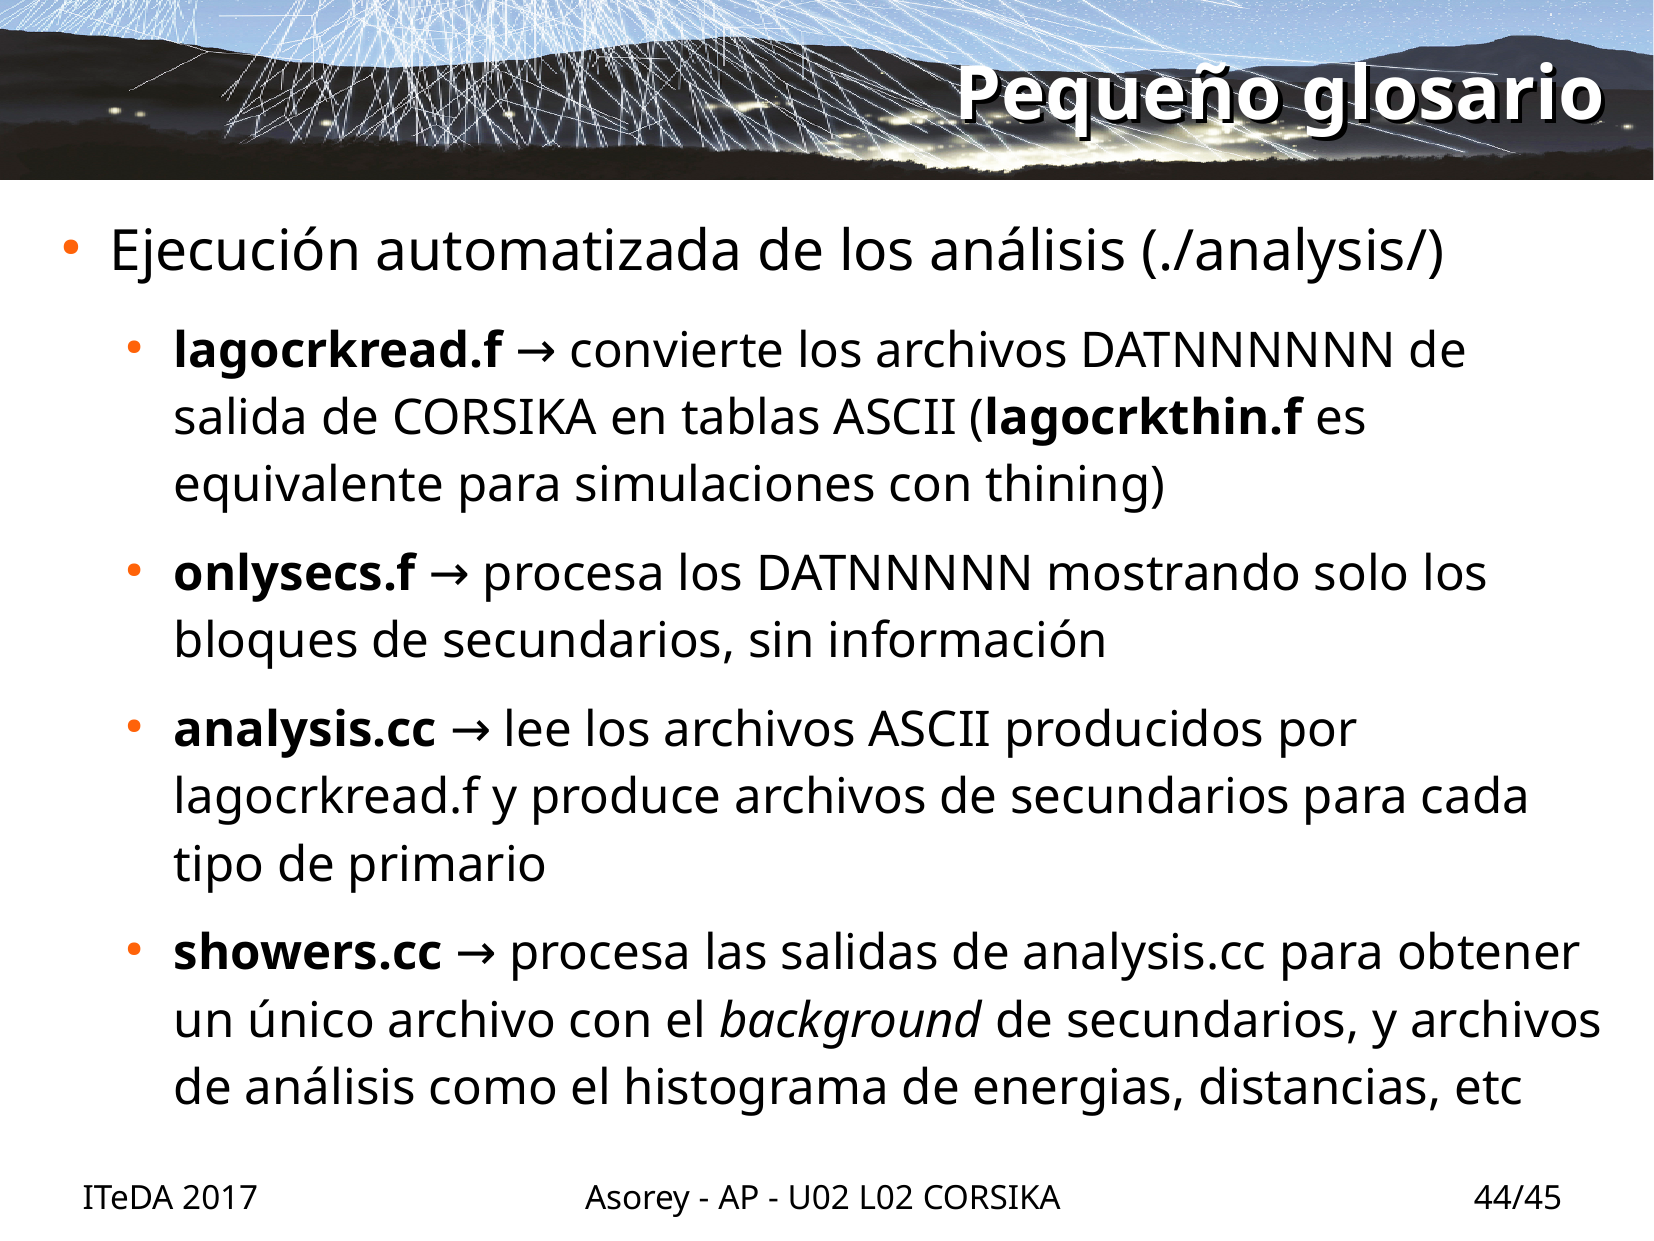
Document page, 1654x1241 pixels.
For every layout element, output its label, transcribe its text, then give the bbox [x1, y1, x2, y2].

list Ejecución automatizada de los análisis (./analysis/) lagocrkread.f → convierte los archivos DATNNNNNN de salida de CORSIKA en tablas ASCII (lagocrkthin.f es equivalente para simulaciones con thining) onlysecs.f → procesa los DATNNNNN mostrando solo los bloques de secundarios, sin información analysis.cc → lee los archivos ASCII producidos por lagocrkread.f y produce archivos de secundarios para cada tipo de primario showers.cc → procesa las salidas de analysis.cc para obtener un único archivo con el background de secundarios, y archivos de análisis como el histograma de energias, distancias, etc [45, 210, 1606, 1156]
picture [0, 0, 1654, 180]
title Pequeño glosario [45, 15, 1606, 166]
